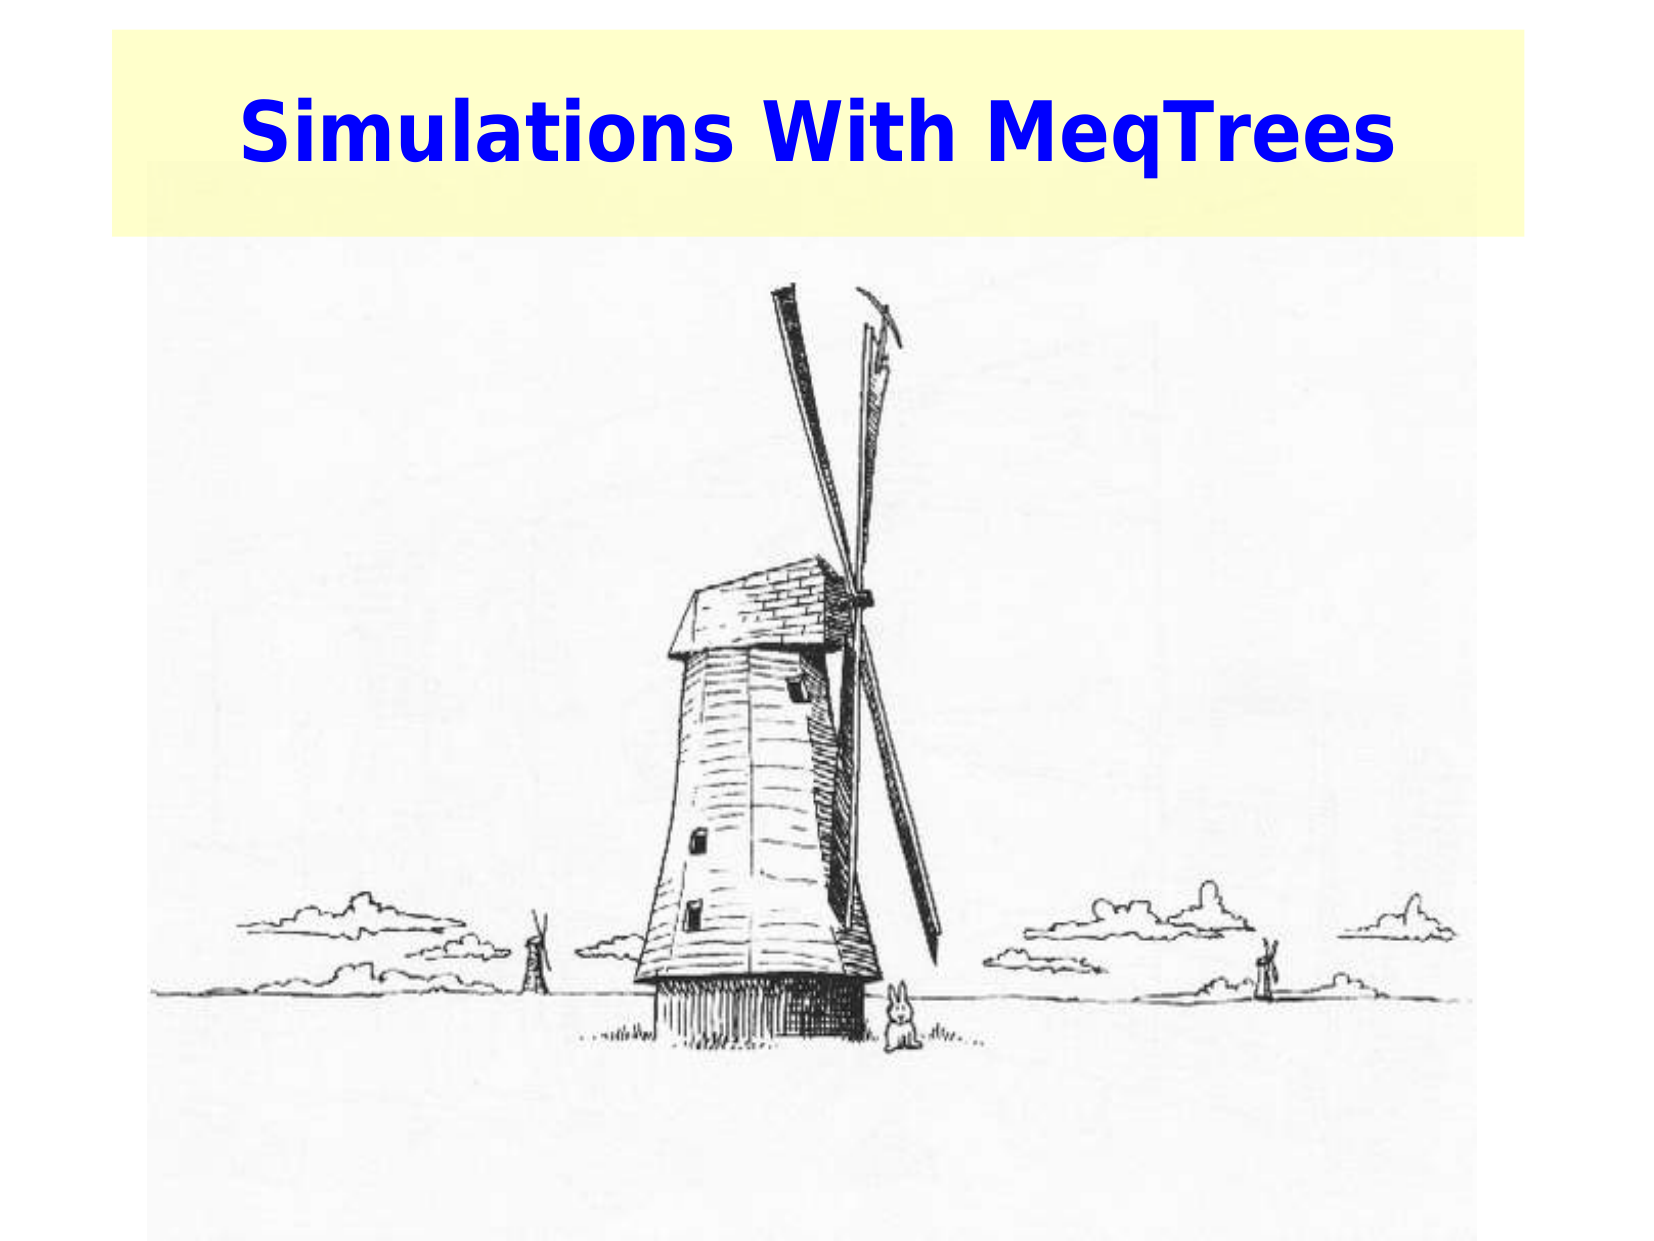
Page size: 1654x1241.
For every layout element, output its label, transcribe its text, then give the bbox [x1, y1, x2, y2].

title Simulations With MeqTrees [112, 29, 1525, 237]
picture [147, 237, 1477, 1241]
